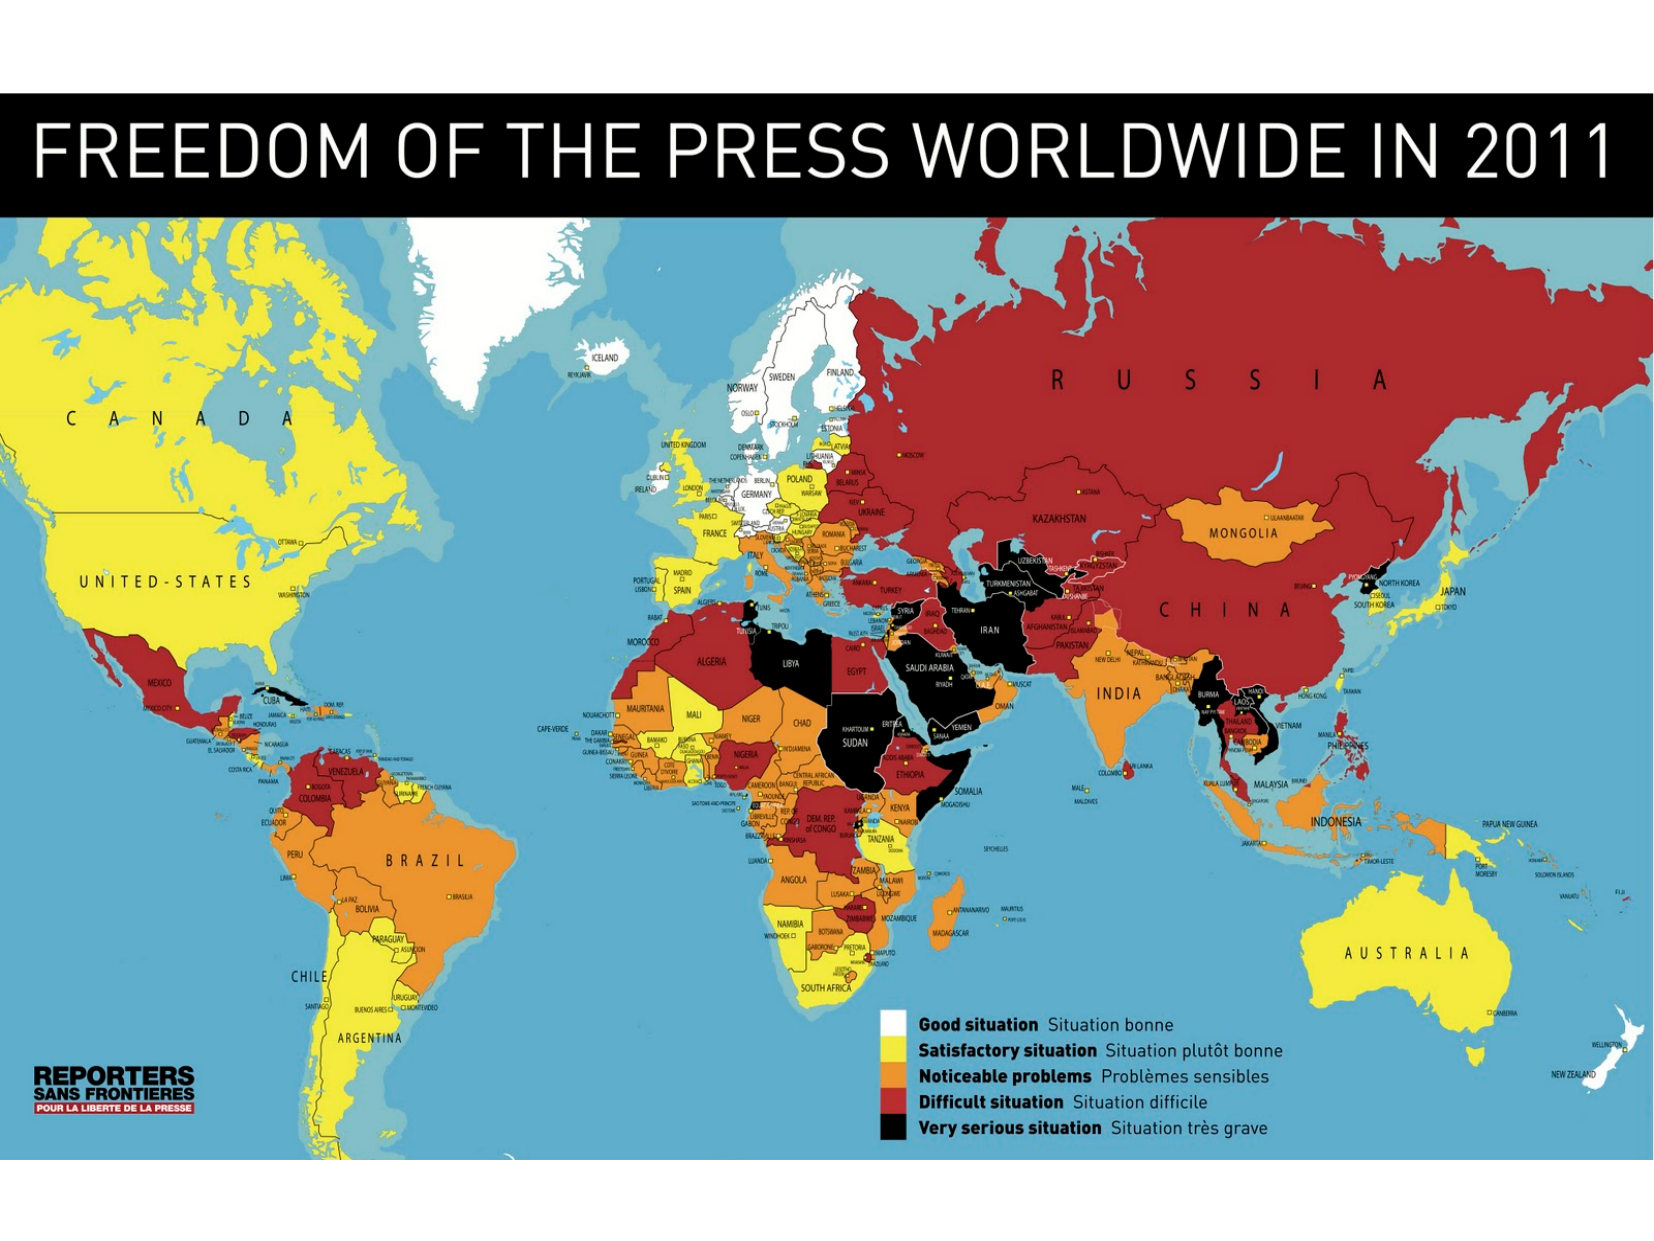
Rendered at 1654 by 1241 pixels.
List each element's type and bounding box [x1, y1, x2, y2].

picture [0, 93, 1654, 1160]
